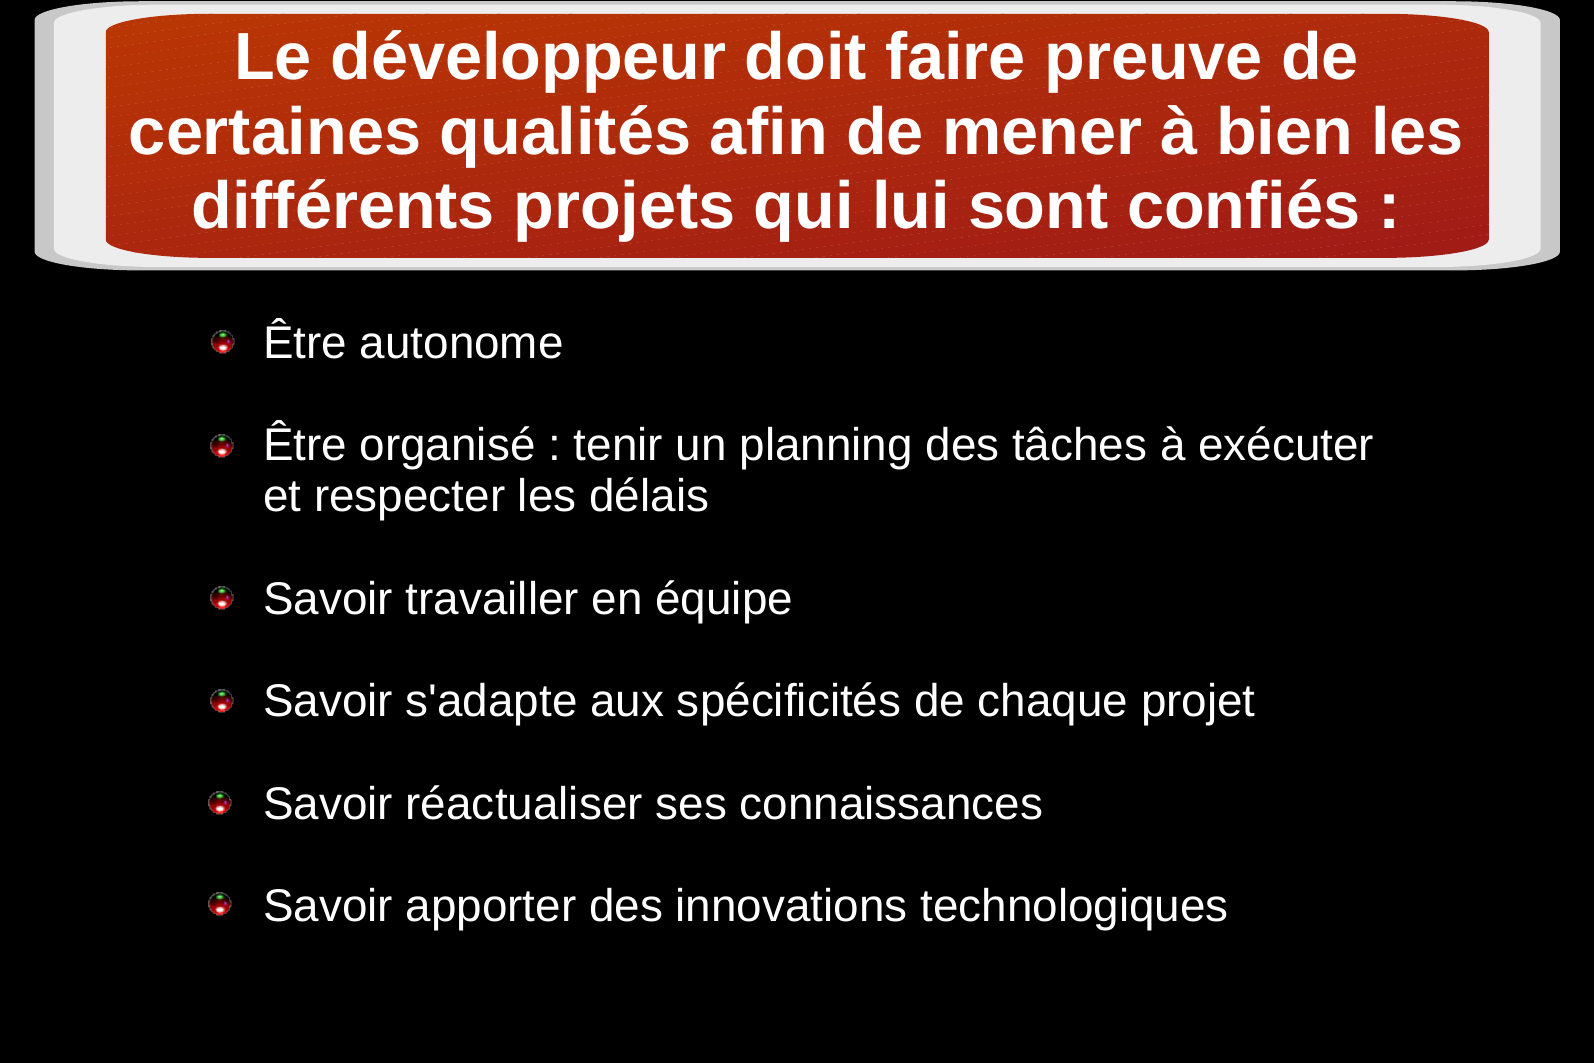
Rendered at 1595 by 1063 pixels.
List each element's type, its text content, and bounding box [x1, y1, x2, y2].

picture [209, 585, 235, 611]
picture [210, 329, 236, 355]
picture [207, 790, 233, 816]
picture [207, 891, 233, 917]
list Être autonome Être organisé : tenir un planning des tâches à exécuter et respecter les délais Savoir travailler en équipe Savoir s'adapte aux spécificités de chaque projet Savoir réactualiser ses connaissances Savoir apporter des innovations technologiques [200, 316, 1412, 934]
picture [209, 688, 235, 714]
picture [0, 0, 1595, 296]
picture [209, 433, 235, 459]
title Le développeur doit faire preuve de certaines qualités afin de mener à bien les différents projets qui lui sont confiés : [79, 18, 1515, 244]
